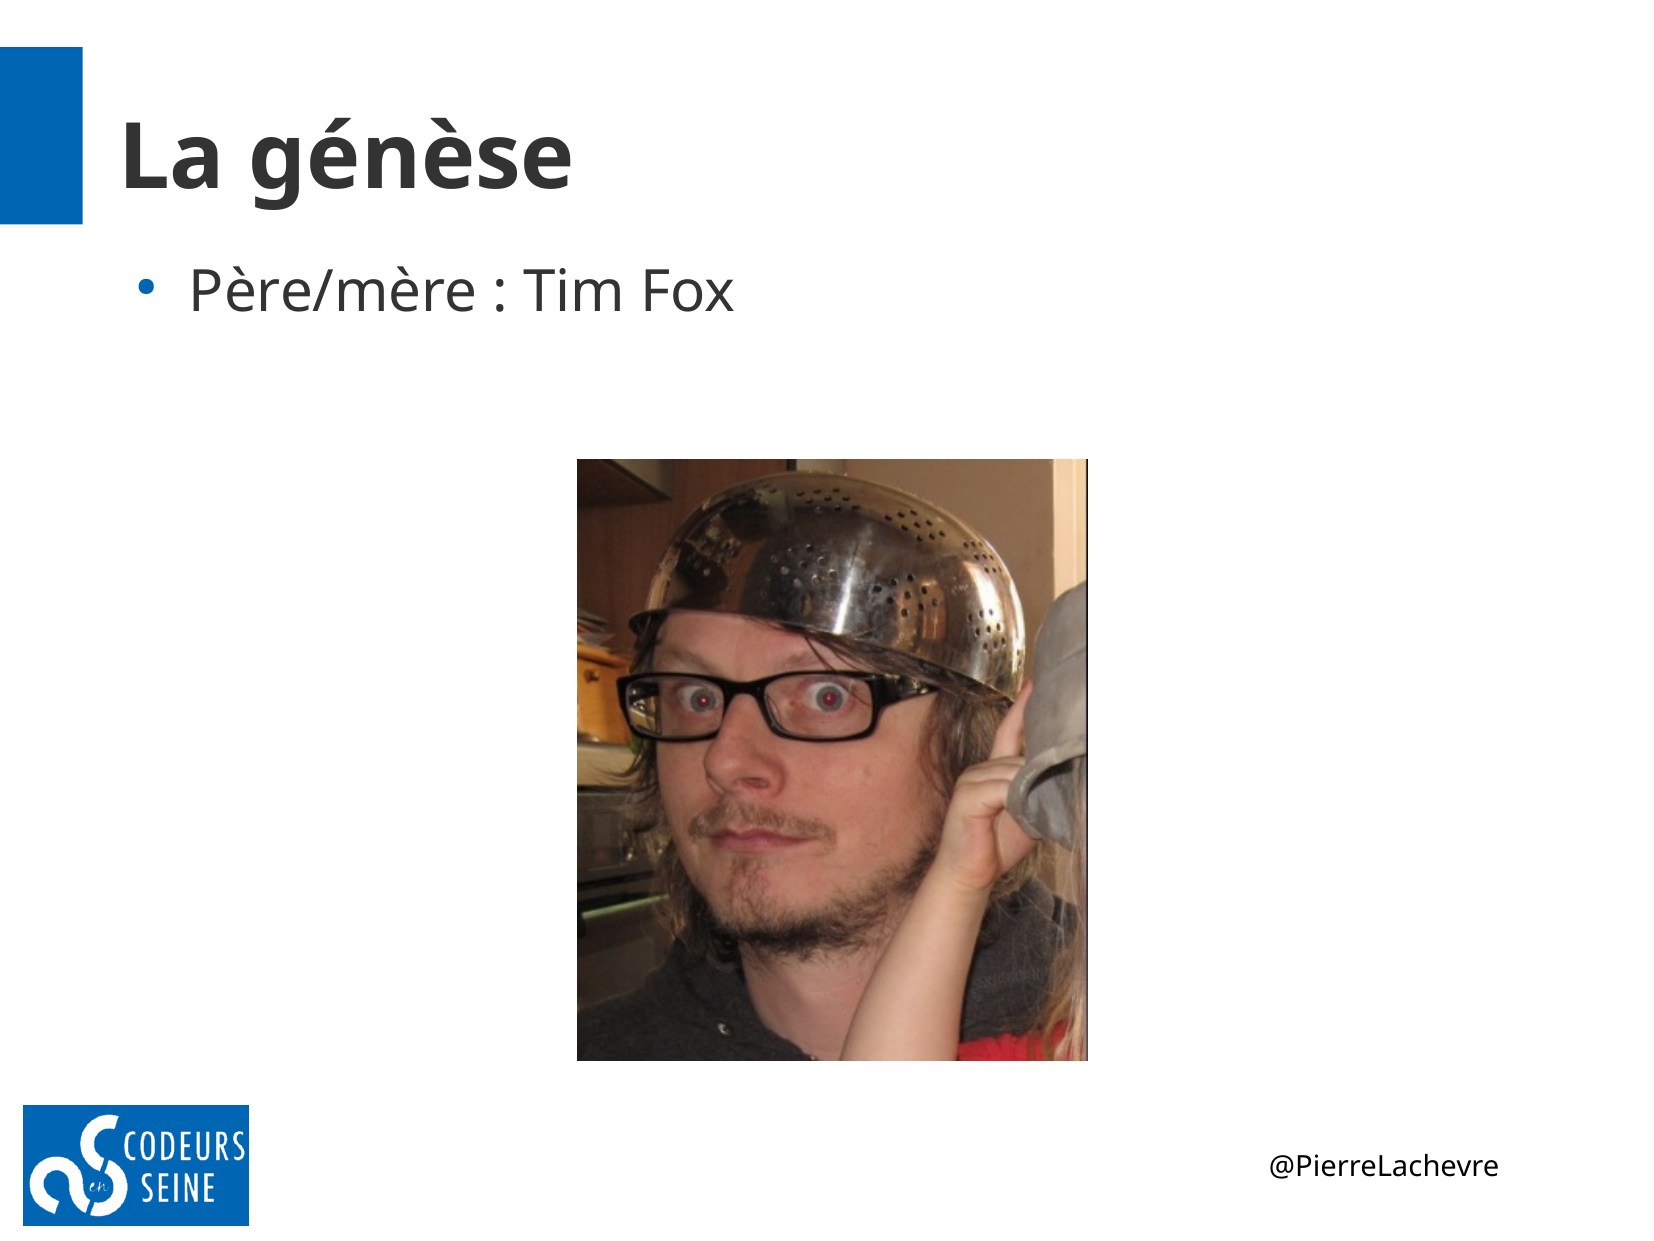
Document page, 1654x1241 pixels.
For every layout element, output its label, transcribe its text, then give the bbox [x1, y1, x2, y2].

title La génèse [118, 49, 1571, 257]
picture [577, 459, 1088, 1061]
list Père/mère : Tim Fox [118, 249, 1536, 969]
picture [23, 1105, 249, 1226]
